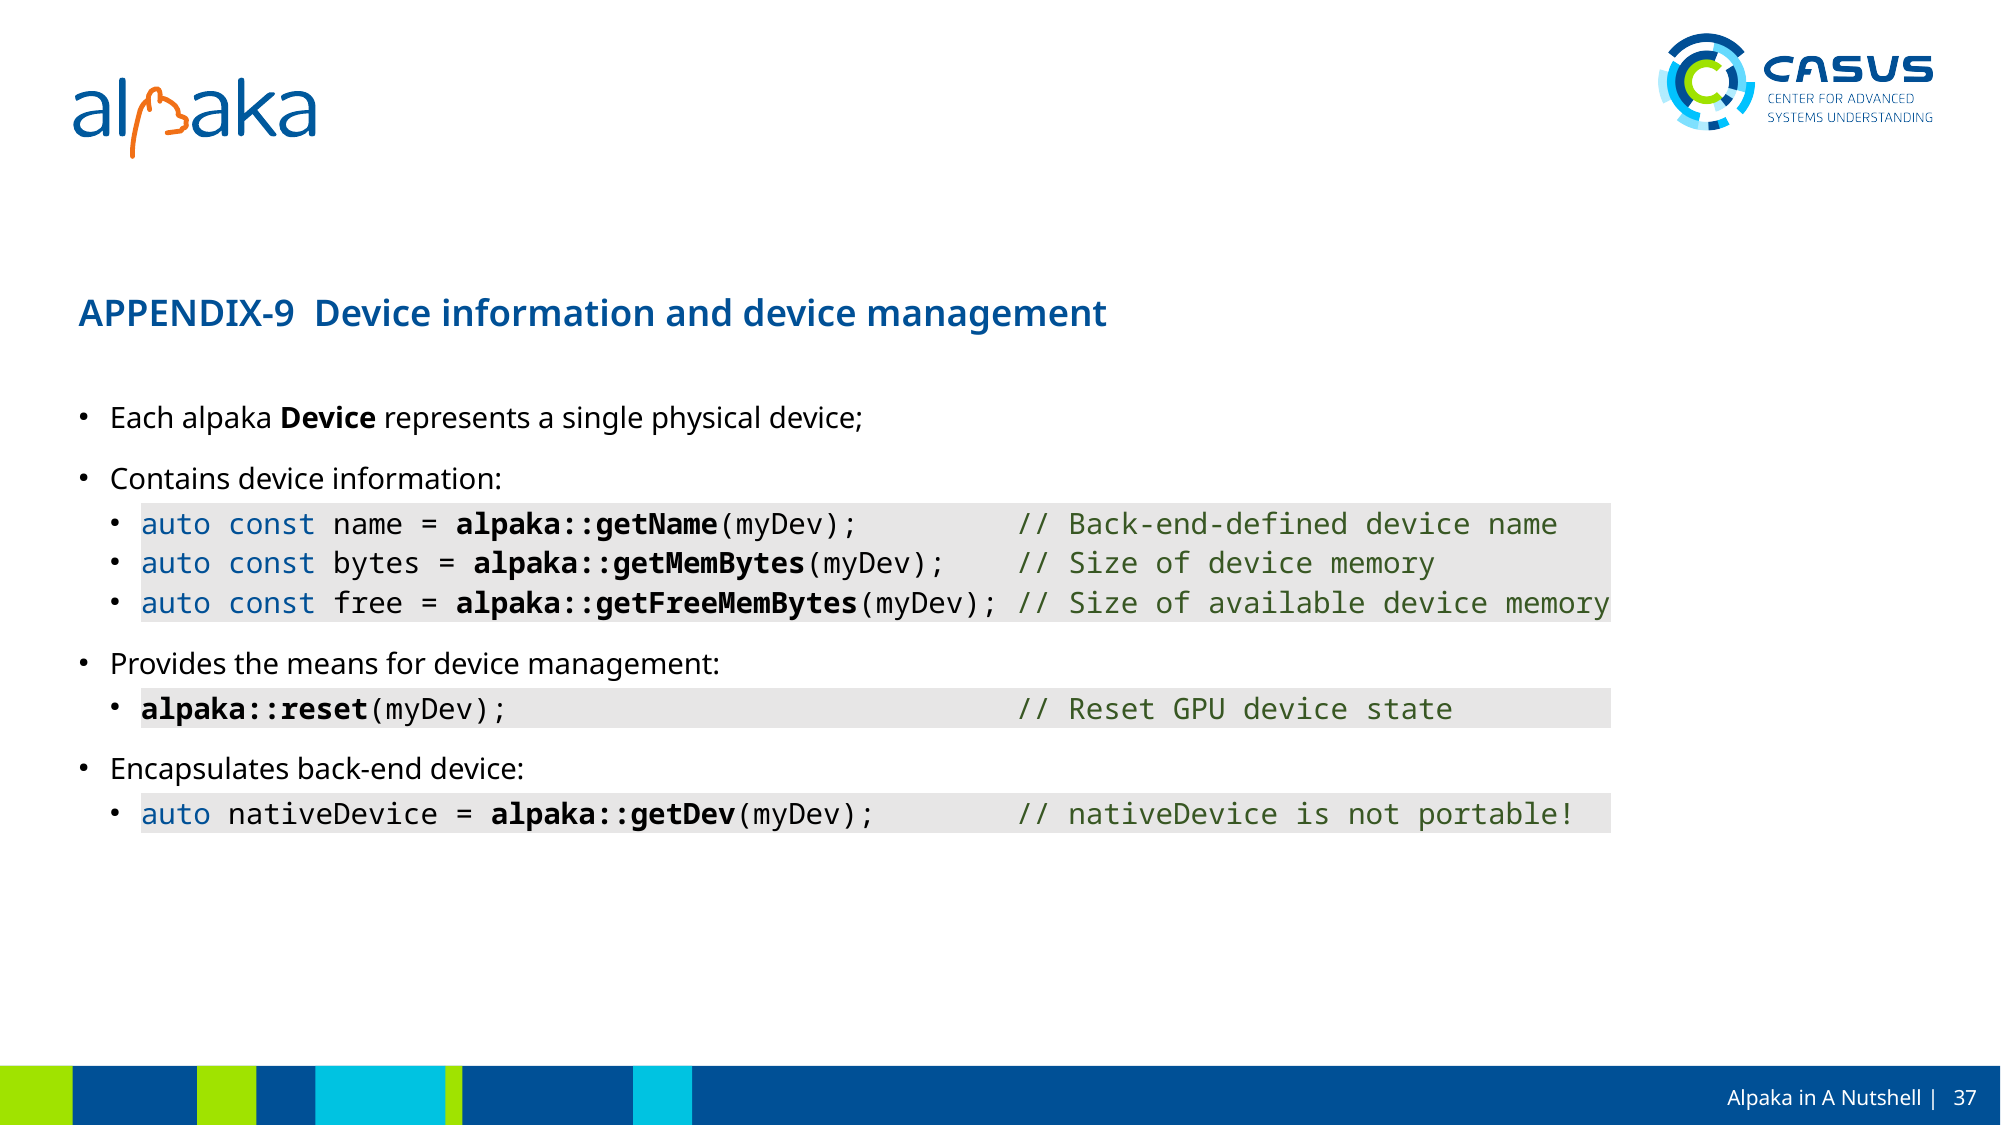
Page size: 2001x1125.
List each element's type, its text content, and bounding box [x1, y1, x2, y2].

title [72, 54, 1620, 154]
list APPENDIX-9 Device information and device management Each alpaka Device represents a single physical device; Contains device information: auto const name = alpaka::getName(myDev); // Back-end-defined device name auto const bytes = alpaka::getMemBytes(myDev); // Size of device memory auto const free = alpaka::getFreeMemBytes(myDev); // Size of available device memory Provides the means for device management: alpaka::reset(myDev); // Reset GPU device state Encapsulates back-end device: auto nativeDevice = alpaka::getDev(myDev); // nativeDevice is not portable! [78, 287, 1626, 950]
picture [1658, 33, 1933, 131]
picture [72, 76, 317, 160]
